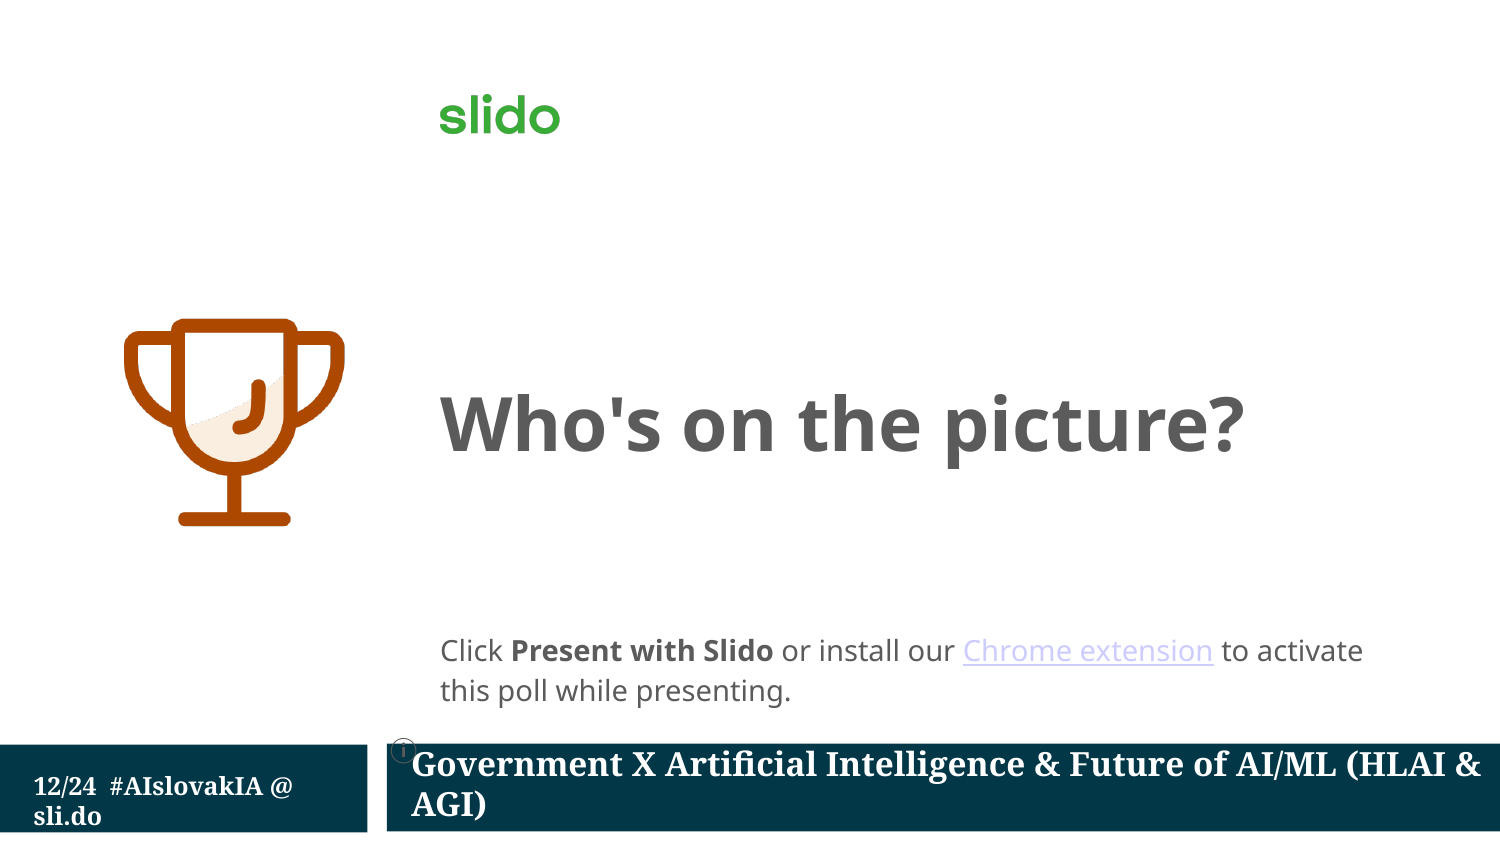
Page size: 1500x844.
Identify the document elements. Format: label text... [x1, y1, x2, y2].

picture [428, 83, 572, 147]
text_box Who's on the picture? [425, 316, 1417, 528]
text_box Government X Artificial Intelligence & Future of AI/ML (HLAI & AGI) [400, 740, 1500, 826]
text_box ⓘ [375, 718, 425, 782]
text_box Click Present with Slido or install our Chrome extension to activate this poll while presenting. [425, 638, 1417, 702]
text_box 12/24 #AIslovakIA @ sli.do [22, 764, 362, 808]
picture [83, 272, 384, 572]
